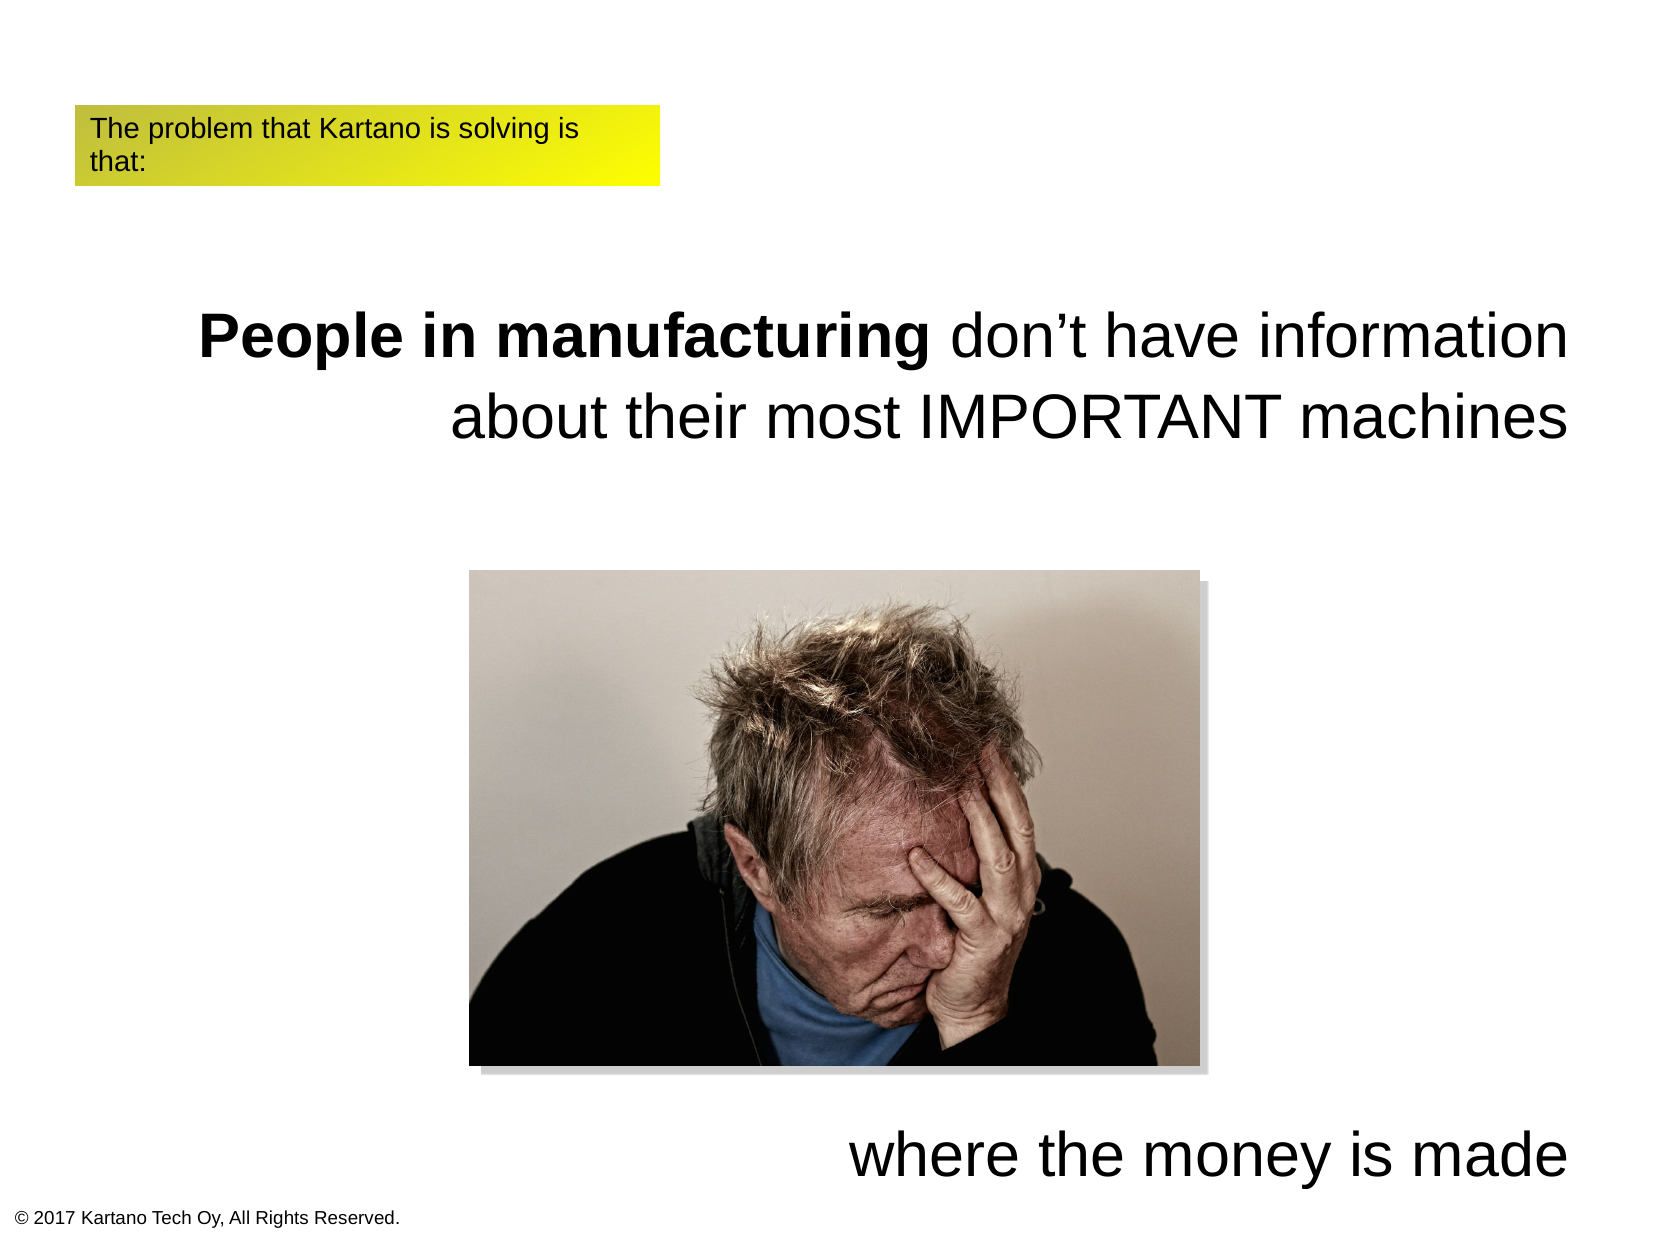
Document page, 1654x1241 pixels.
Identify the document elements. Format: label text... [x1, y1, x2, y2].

list People in manufacturing don’t have information about their most IMPORTANT machines where the money is made [82, 290, 1571, 1201]
text_box © 2017 Kartano Tech Oy, All Rights Reserved. [0, 1200, 450, 1241]
picture [469, 570, 1200, 1066]
text_box The problem that Kartano is solving is that: [75, 105, 661, 186]
